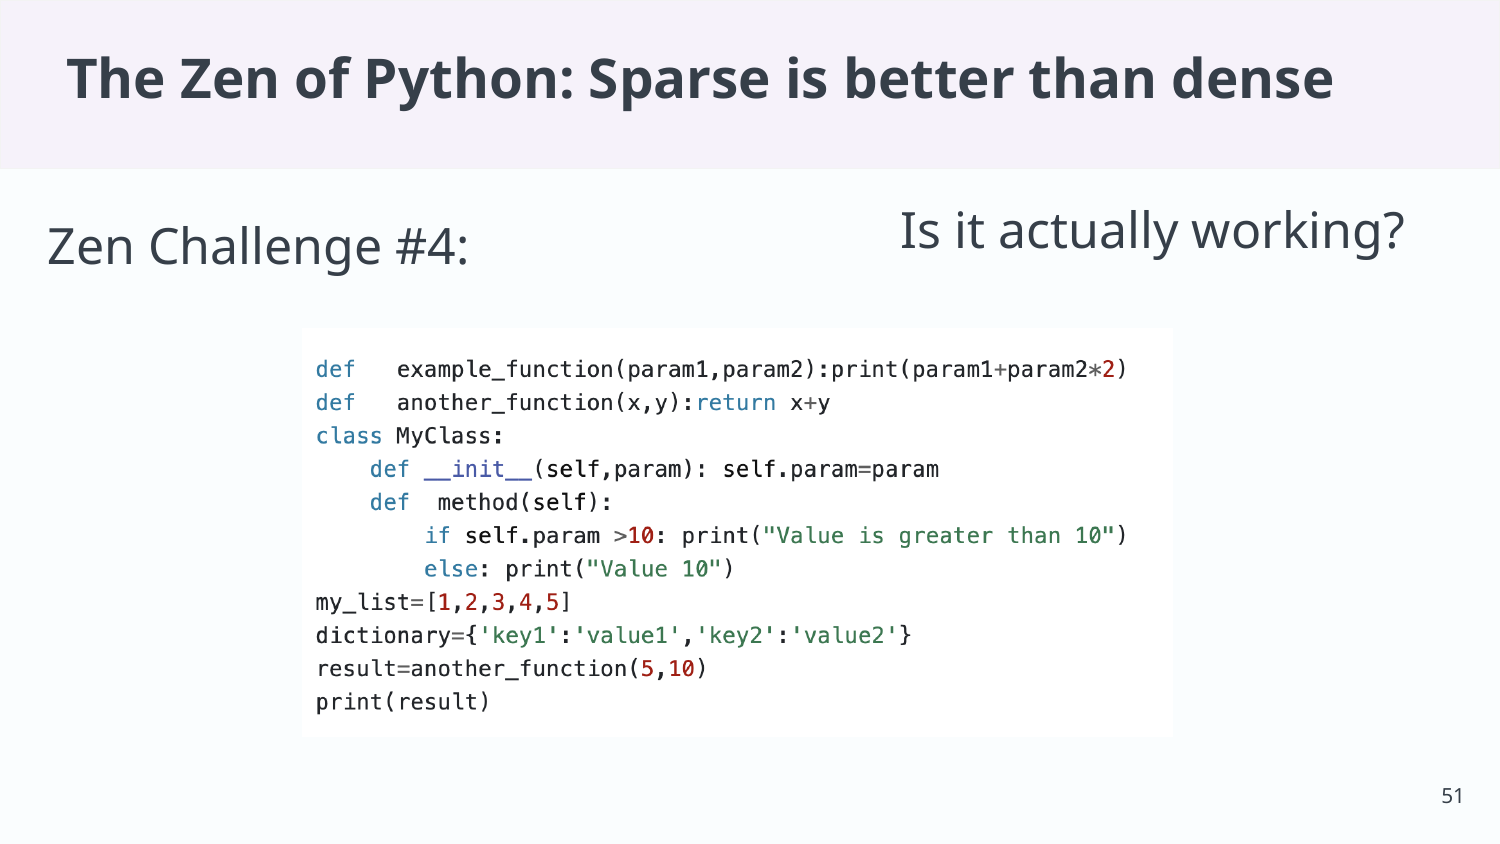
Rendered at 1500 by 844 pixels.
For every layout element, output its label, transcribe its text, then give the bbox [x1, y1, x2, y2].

text_box Is it actually working? [885, 183, 1425, 274]
picture [302, 328, 1173, 737]
text_box Zen Challenge #4: [32, 200, 525, 291]
title The Zen of Python: Sparse is better than dense [51, 28, 1390, 141]
slide_number <number> [1389, 764, 1480, 830]
